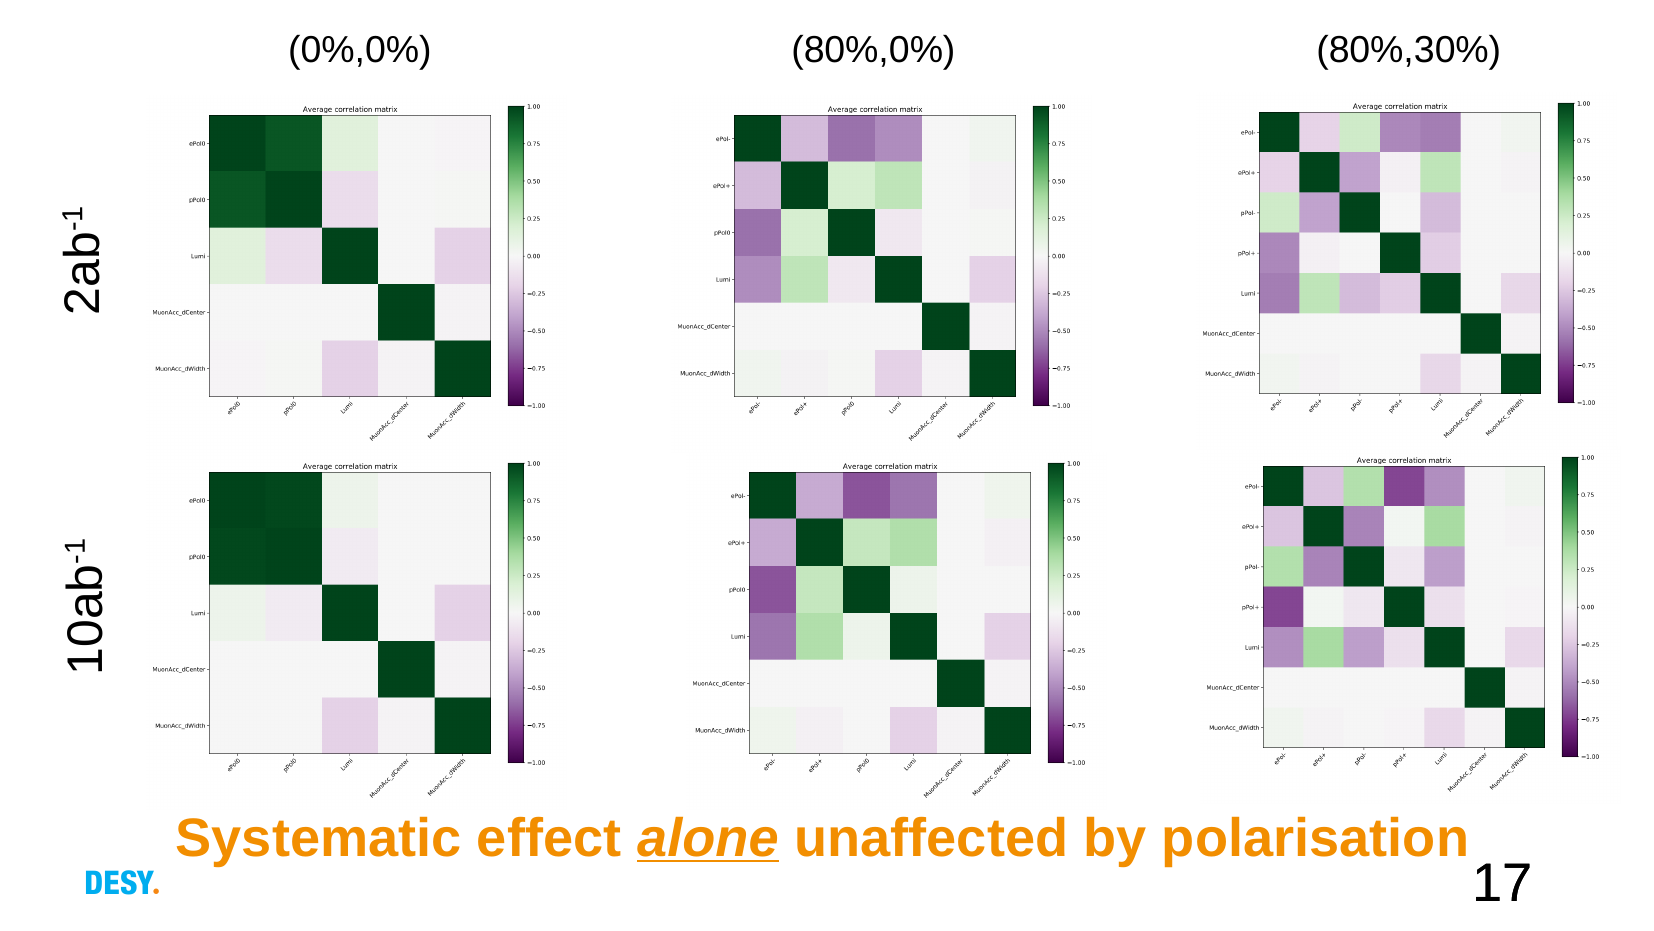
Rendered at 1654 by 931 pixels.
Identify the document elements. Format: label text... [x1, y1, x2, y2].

text_box 2ab-1 [46, 176, 121, 331]
text_box (80%,30%) [1301, 21, 1517, 79]
picture [146, 95, 567, 811]
text_box 10ab-1 [48, 509, 121, 691]
text_box <number> [1457, 845, 1654, 921]
picture [1196, 92, 1621, 804]
text_box (0%,0%) [273, 21, 447, 79]
text_box Systematic effect alone unaffected by polarisation [160, 800, 1486, 876]
picture [671, 95, 1107, 800]
text_box (80%,0%) [776, 21, 971, 79]
